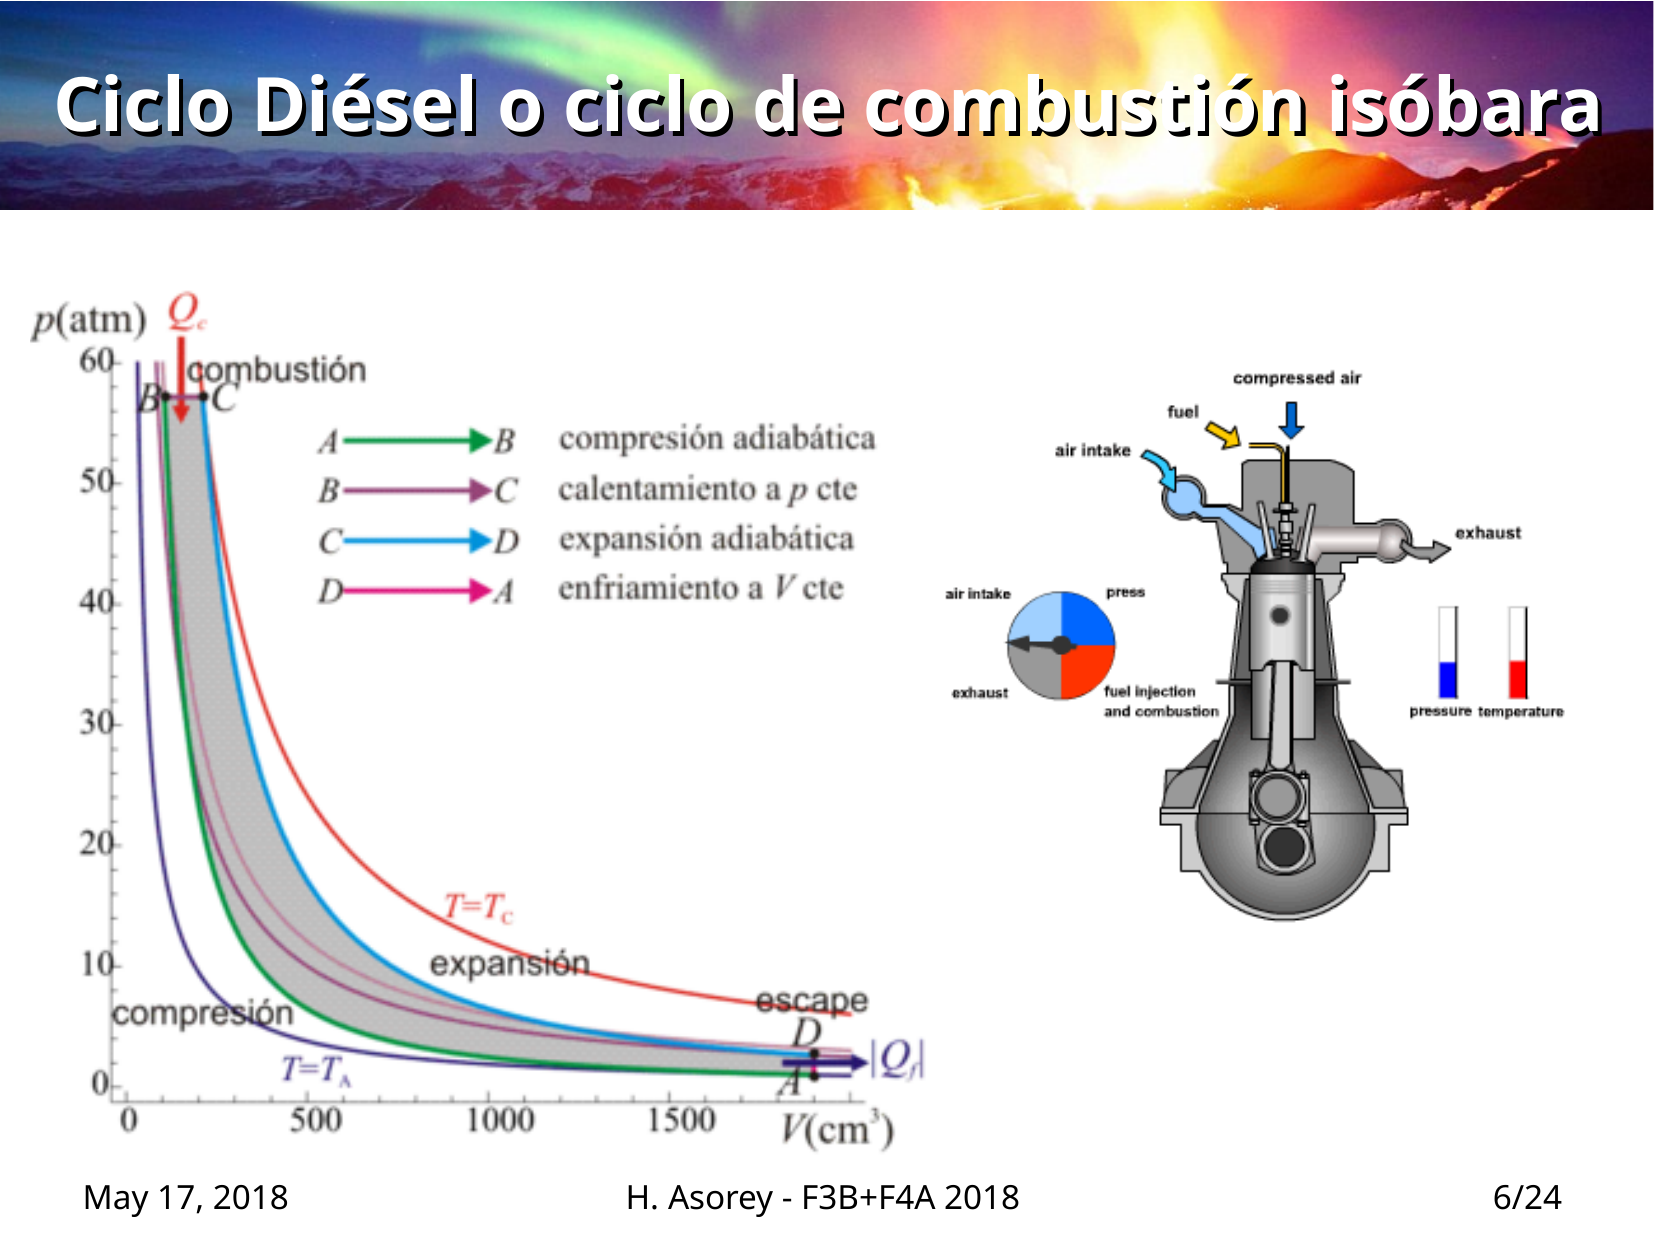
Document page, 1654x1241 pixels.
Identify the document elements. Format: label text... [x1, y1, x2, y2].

title Ciclo Diésel o ciclo de combustión isóbara [45, 15, 1606, 191]
picture [30, 269, 1630, 1171]
picture [0, 1, 1654, 210]
